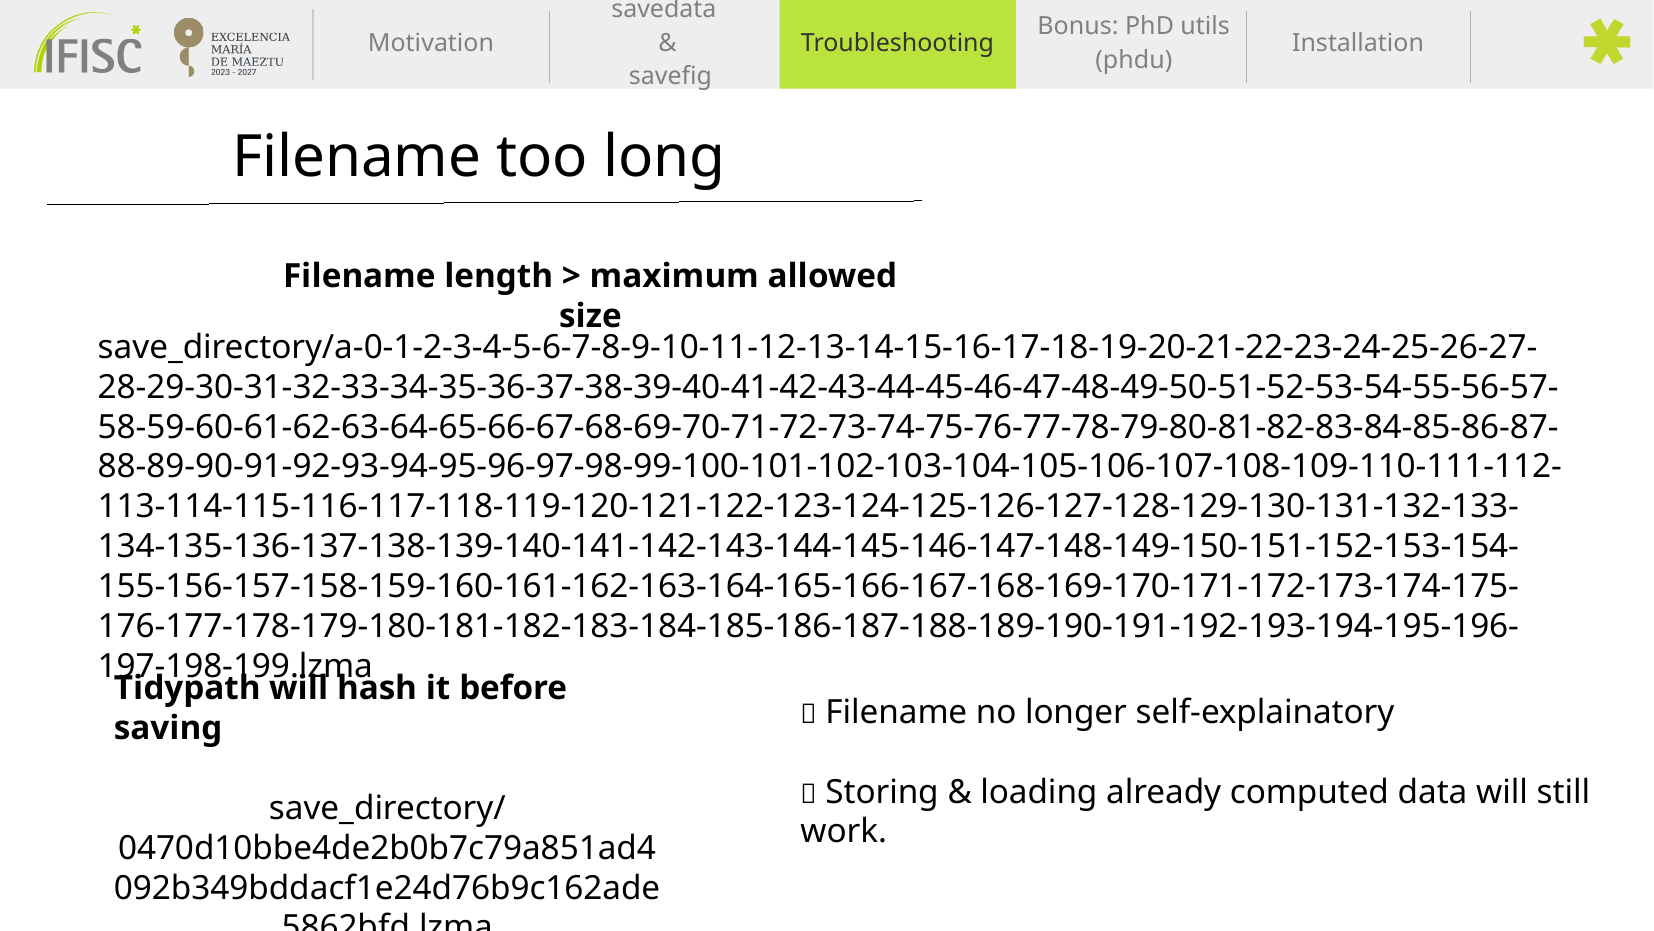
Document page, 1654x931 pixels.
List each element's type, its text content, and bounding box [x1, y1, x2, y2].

text_box Motivation [318, 0, 544, 83]
text_box save_directory/a-0-1-2-3-4-5-6-7-8-9-10-11-12-13-14-15-16-17-18-19-20-21-22-23-24-25-26-27-28-29-30-31-32-33-34-35-36-37-38-39-40-41-42-43-44-45-46-47-48-49-50-51-52-53-54-55-56-57-58-59-60-61-62-63-64-65-66-67-68-69-70-71-72-73-74-75-76-77-78-79-80-81-82-83-84-85-86-87-88-89-90-91-92-93-94-95-96-97-98-99-100-101-102-103-104-105-106-107-108-109-110-111-112-113-114-115-116-117-118-119-120-121-122-123-124-125-126-127-128-129-130-131-132-133-134-135-136-137-138-139-140-141-142-143-144-145-146-147-148-149-150-151-152-153-154-155-156-157-158-159-160-161-162-163-164-165-166-167-168-169-170-171-172-173-174-175-176-177-178-179-180-181-182-183-184-185-186-187-188-189-190-191-192-193-194-195-196-197-198-199.lzma [82, 317, 1583, 653]
picture [29, 9, 148, 76]
text_box Installation [1246, 0, 1471, 83]
text_box Tidypath will hash it before saving save_directory/0470d10bbe4de2b0b7c79a851ad4092b349bddacf1e24d76b9c162ade5862bfd.lzma [98, 658, 686, 874]
text_box Filename too long [41, 110, 916, 205]
text_box Troubleshooting [779, 0, 1016, 89]
picture [174, 18, 290, 77]
text_box Bonus: PhD utils (phdu) [1021, 0, 1246, 83]
text_box Filename length > maximum allowed size [248, 247, 934, 317]
text_box savedata & savefig [555, 0, 780, 92]
picture [1582, 17, 1631, 65]
text_box ❌ Filename no longer self-explainatory ✅ Storing & loading already computed data will still work. [785, 682, 1625, 858]
